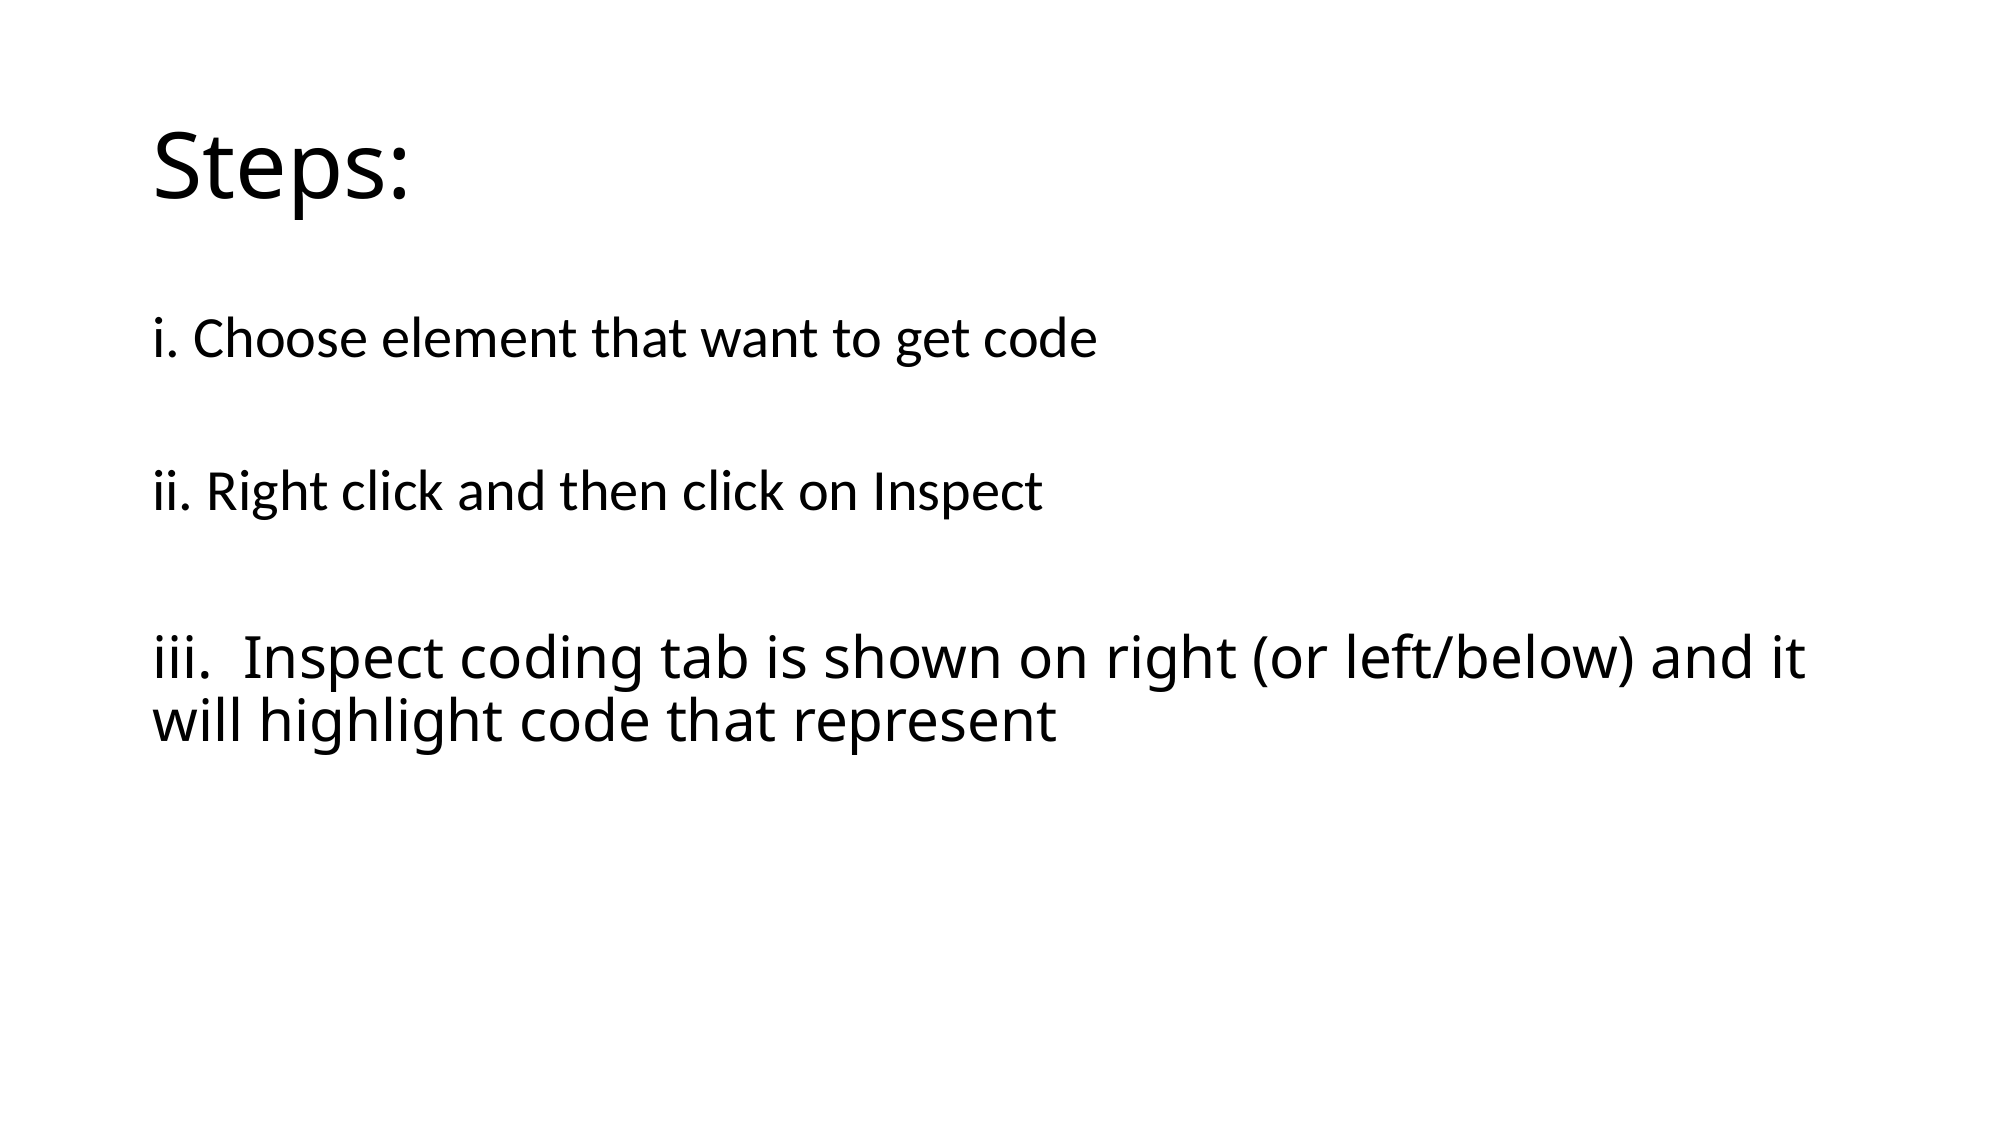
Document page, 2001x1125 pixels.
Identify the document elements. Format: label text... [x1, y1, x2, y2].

list i. Choose element that want to get code ii. Right click and then click on Inspect iii. Inspect coding tab is shown on right (or left/below) and it will highlight code that represent [137, 299, 1863, 1014]
title Steps: [137, 59, 1863, 278]
